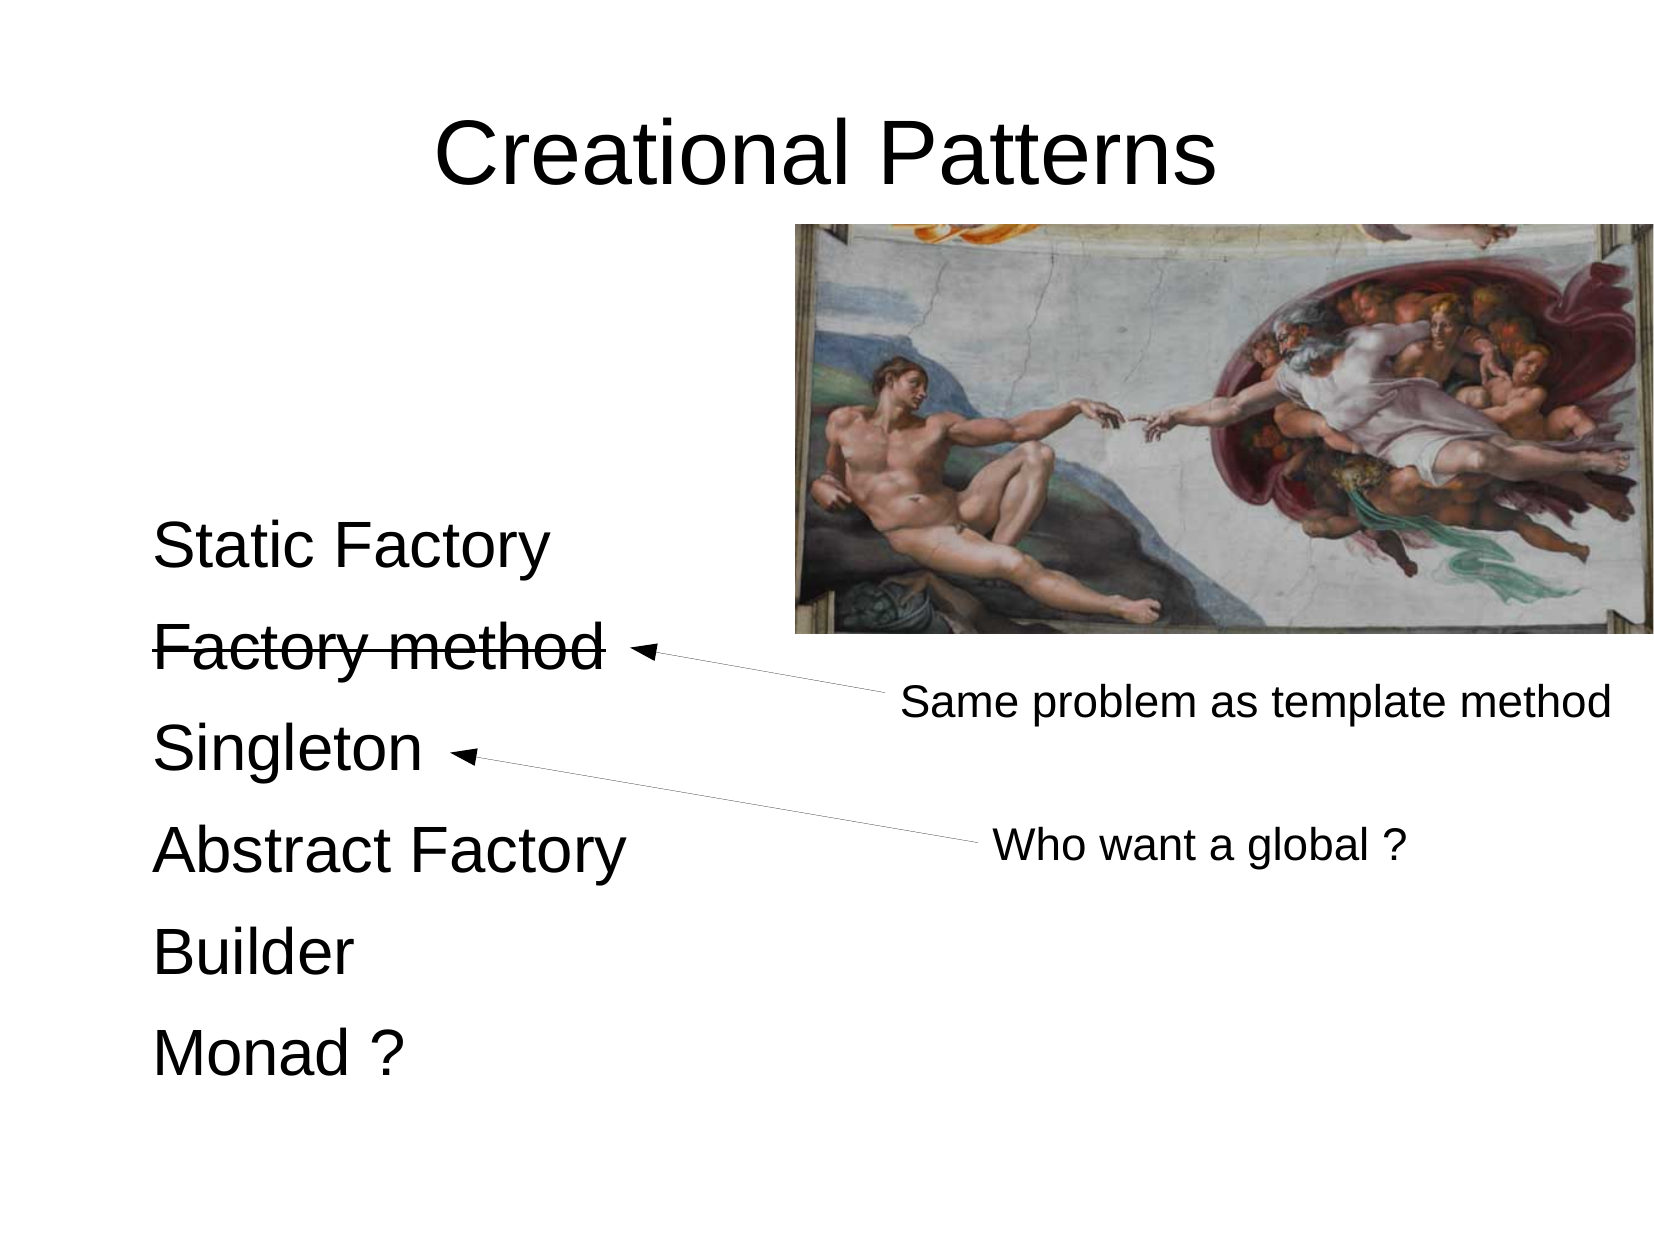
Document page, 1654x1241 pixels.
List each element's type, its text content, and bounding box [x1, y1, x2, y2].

text_box Same problem as template method [885, 668, 1629, 735]
text_box Who want a global ? [977, 811, 1423, 878]
list Static Factory Factory method Singleton Abstract Factory Builder Monad ? [82, 290, 1571, 1096]
picture [795, 224, 1654, 634]
title Creational Patterns [82, 49, 1571, 257]
